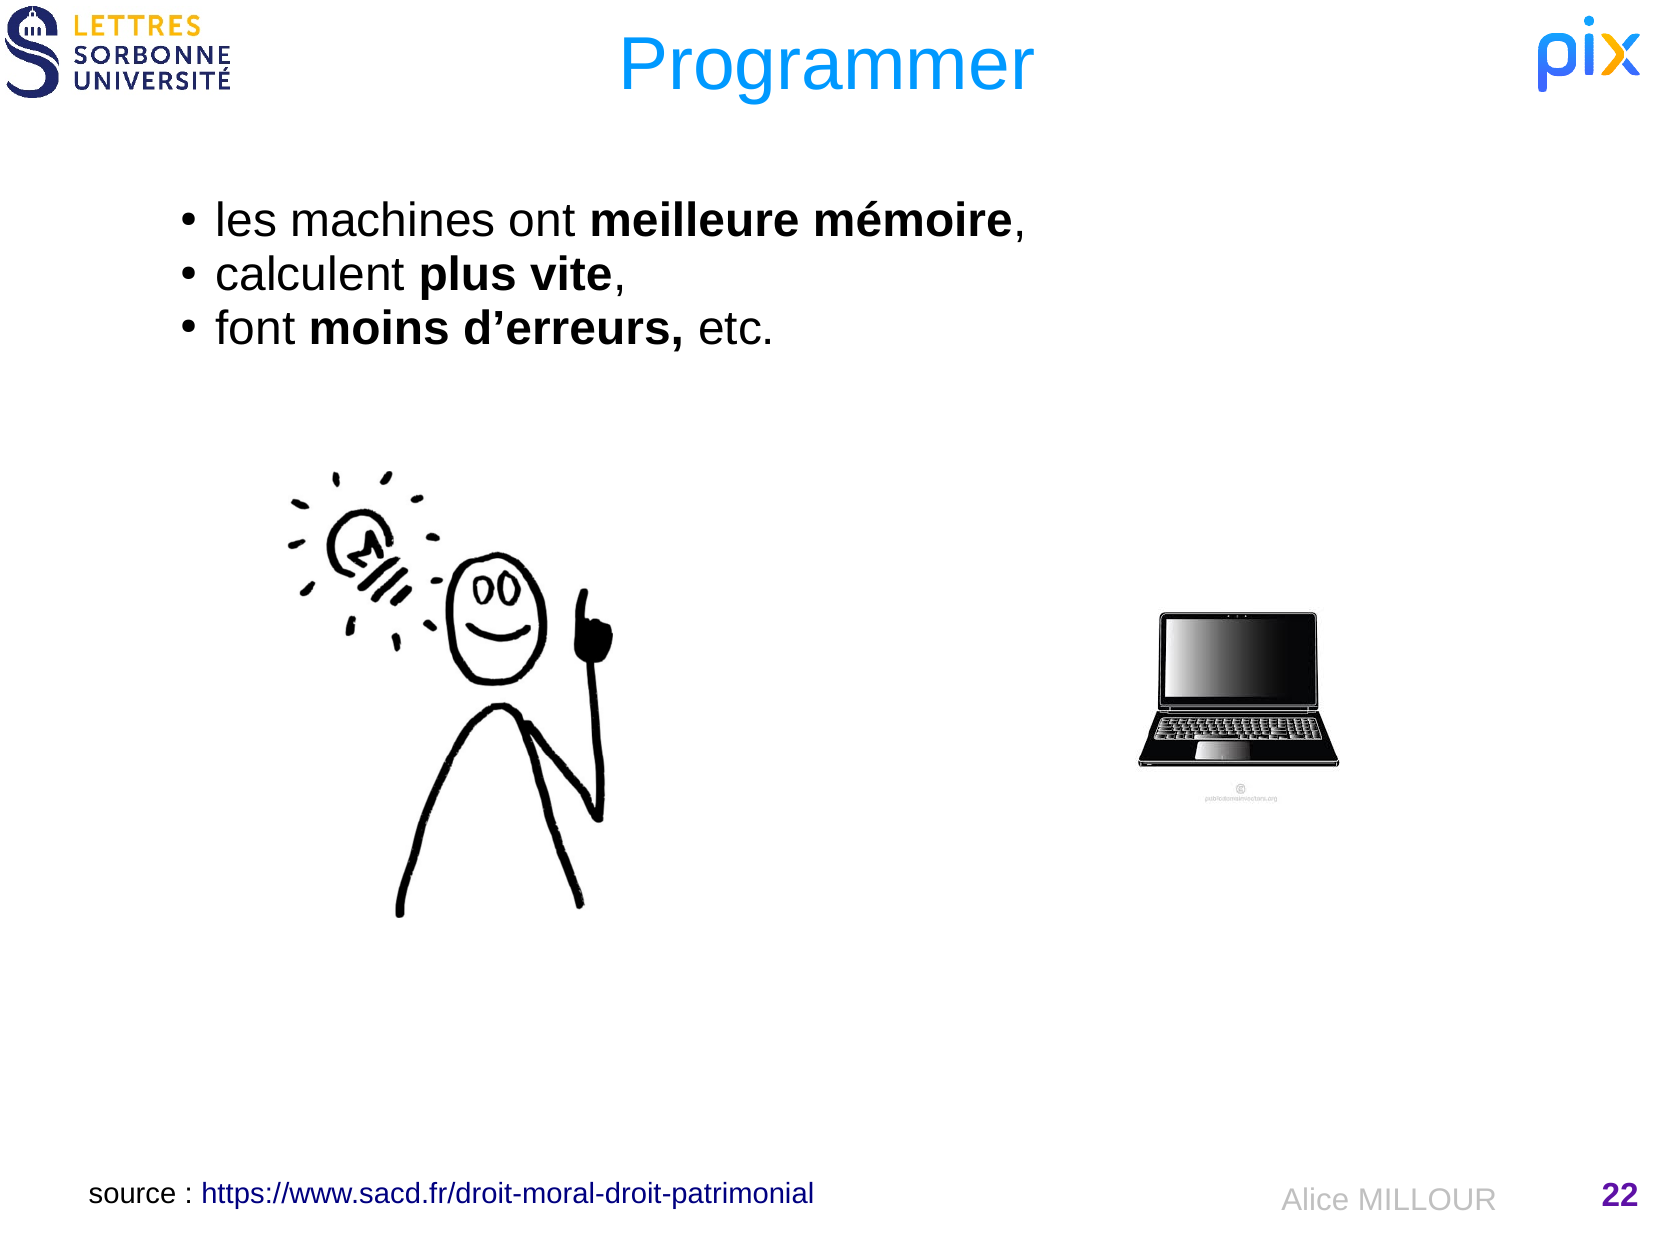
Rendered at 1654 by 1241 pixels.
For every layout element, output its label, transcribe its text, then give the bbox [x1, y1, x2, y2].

picture [244, 428, 1427, 951]
picture [5, 6, 82, 98]
text_box les machines ont meilleure mémoire, calculent plus vite, font moins d’erreurs, etc. [165, 186, 1374, 381]
text_box source : https://www.sacd.fr/droit-moral-droit-patrimonial [0, 1169, 833, 1241]
title [85, 91, 1574, 299]
title Programmer [82, 2, 1571, 210]
